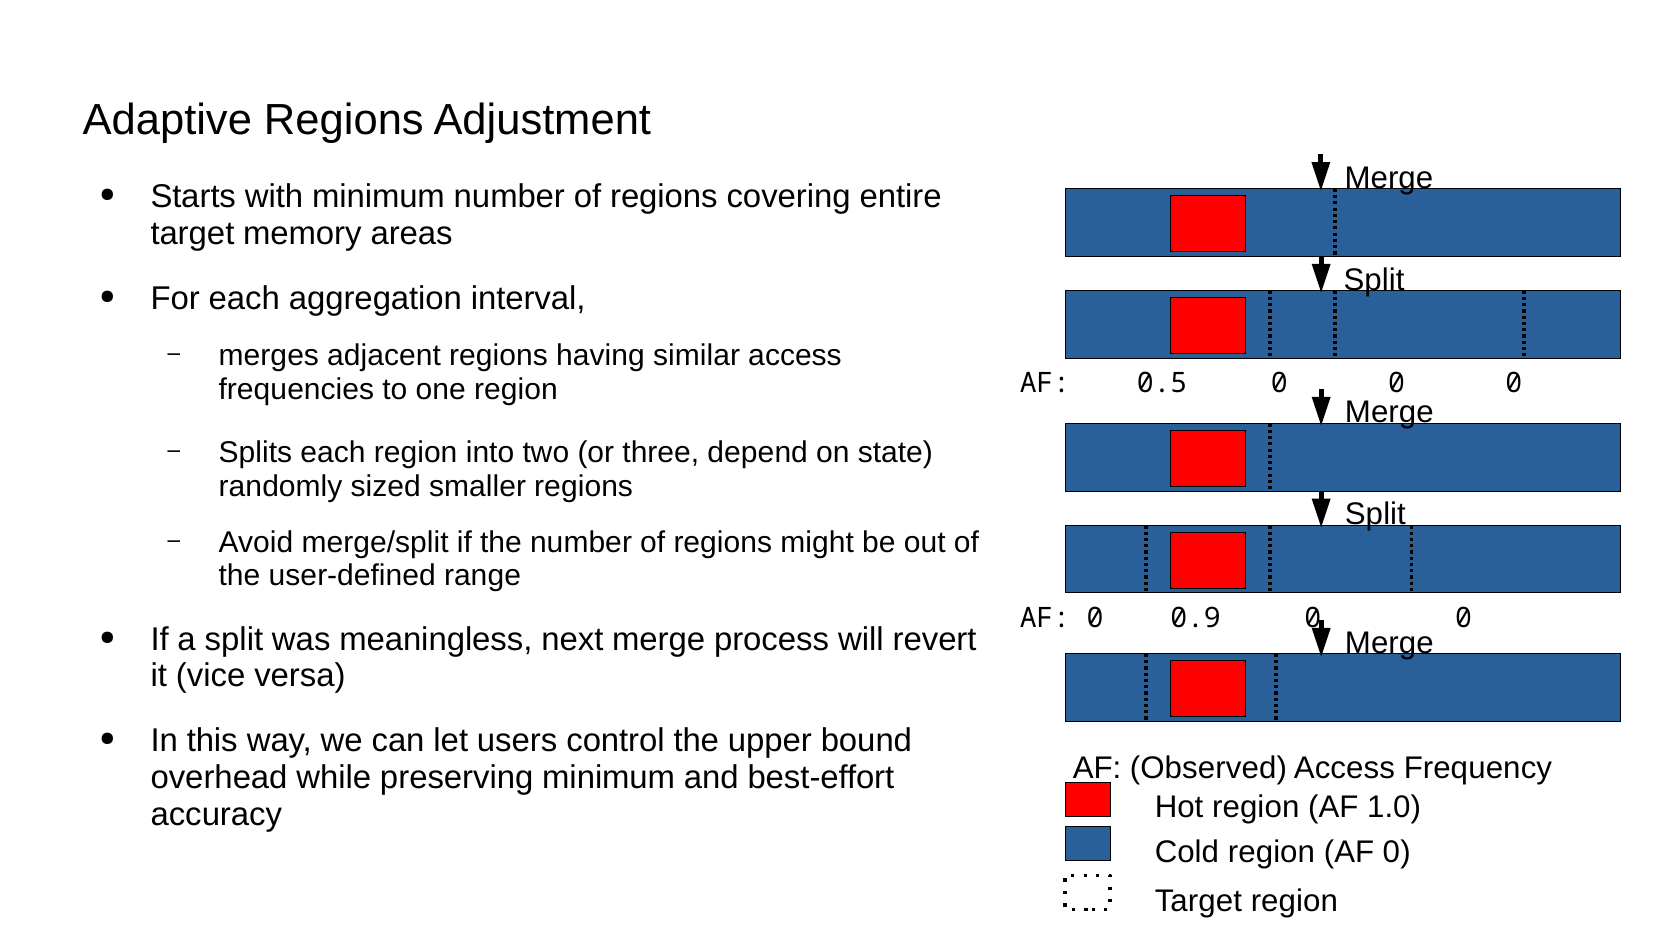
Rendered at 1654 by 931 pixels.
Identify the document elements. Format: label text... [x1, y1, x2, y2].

text_box AF: 0.5 0 0 0 [1005, 354, 1651, 398]
text_box AF: 0 0.9 0 0 [1005, 589, 1651, 633]
text_box [1065, 290, 1621, 354]
text_box Merge [1330, 398, 1526, 437]
text_box [1065, 875, 1111, 910]
text_box [1065, 653, 1621, 722]
text_box [1065, 423, 1621, 492]
text_box Split [1328, 255, 1524, 319]
text_box Merge [1329, 152, 1525, 203]
text_box Cold region (AF 0) [1140, 826, 1486, 885]
text_box Hot region (AF 1.0) [1140, 782, 1621, 832]
title Adaptive Regions Adjustment [82, 81, 1571, 157]
text_box Target region [1140, 875, 1366, 925]
list Starts with minimum number of regions covering entire target memory areas For each aggregation interval, merges adjacent regions having similar access frequencies to one region Splits each region into two (or three, depend on state) randomly sized smaller regions Avoid merge/split if the number of regions might be out of the user-defined range If a split was meaningless, next merge process will revert it (vice versa) In this way, we can let users control the upper bound overhead while preserving minimum and best-effort accuracy [82, 177, 991, 833]
text_box [1065, 525, 1621, 589]
text_box [1065, 826, 1111, 861]
text_box AF: (Observed) Access Frequency [1058, 742, 1591, 806]
text_box Merge [1330, 633, 1526, 668]
text_box [1065, 188, 1621, 257]
text_box [1065, 806, 1111, 817]
text_box Split [1330, 489, 1526, 539]
